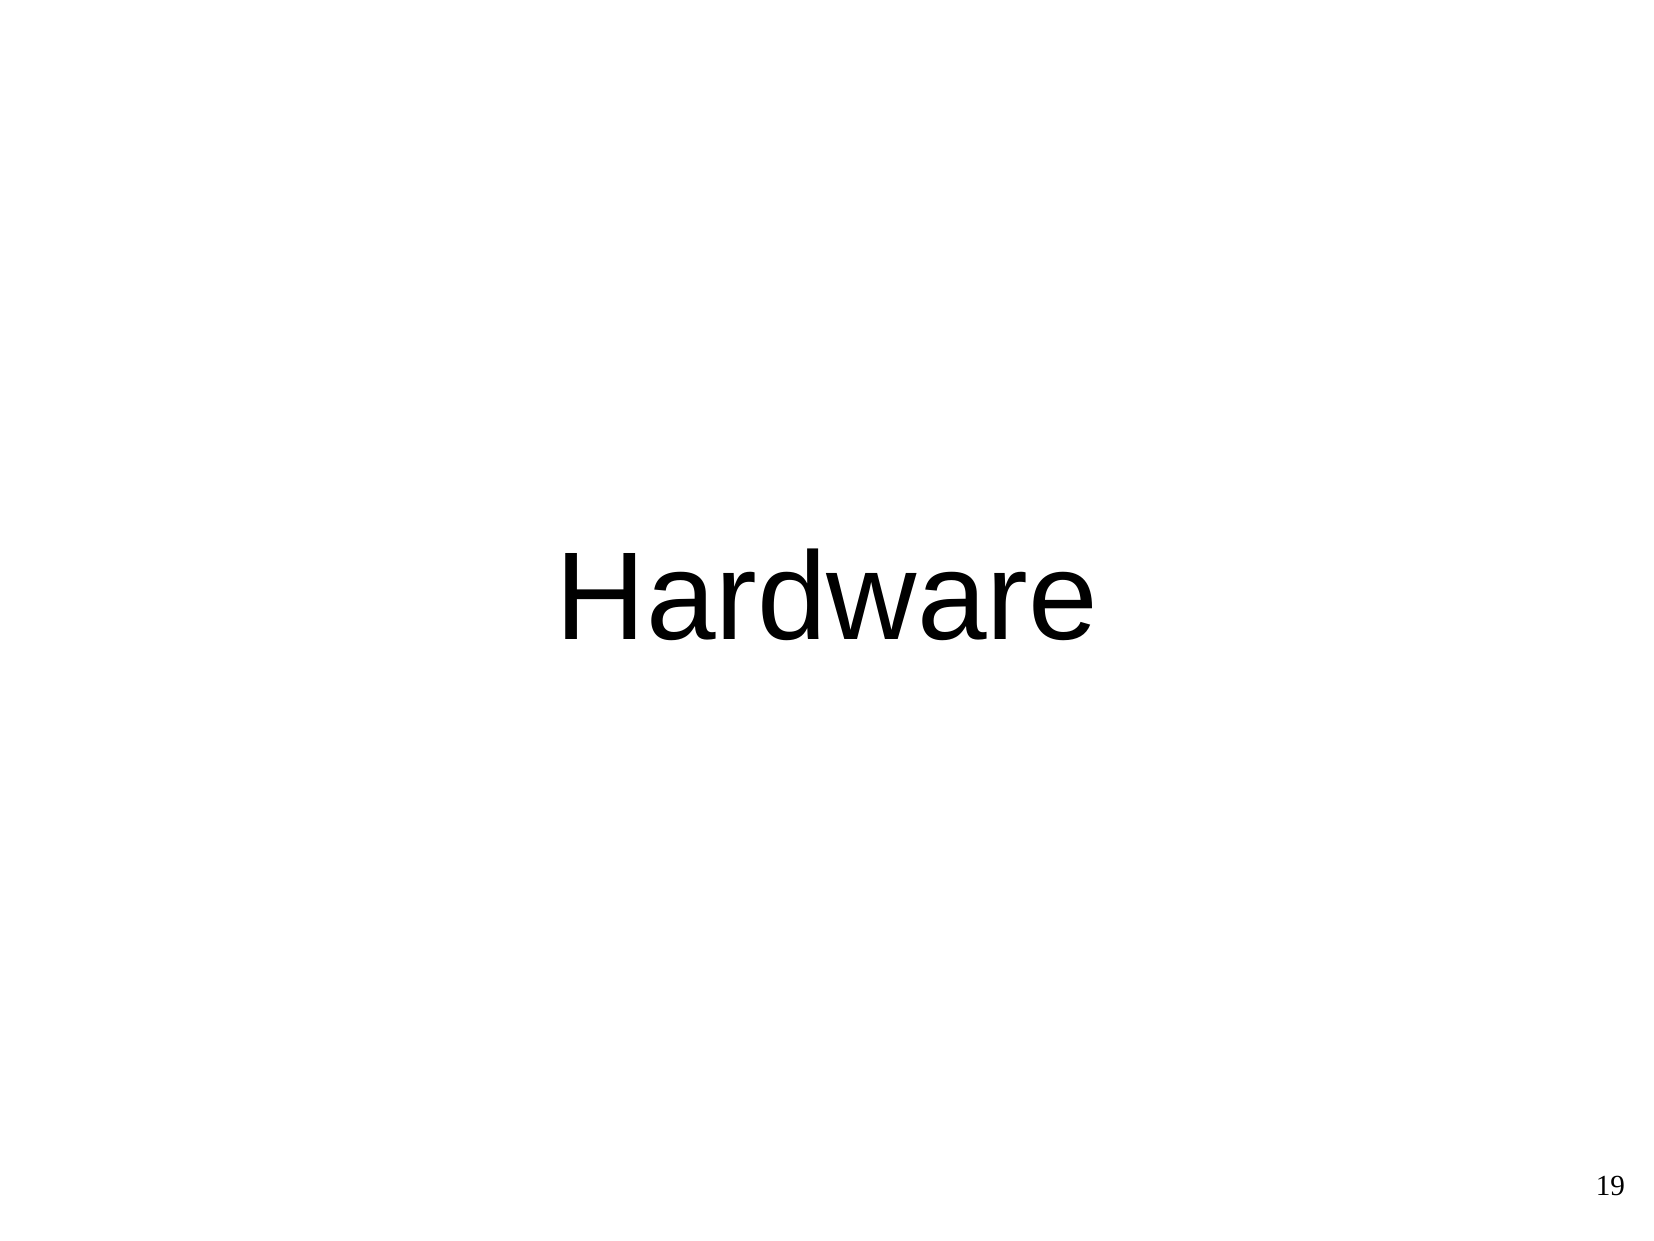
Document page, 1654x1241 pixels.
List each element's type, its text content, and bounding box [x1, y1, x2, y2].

title Hardware [82, 492, 1571, 700]
